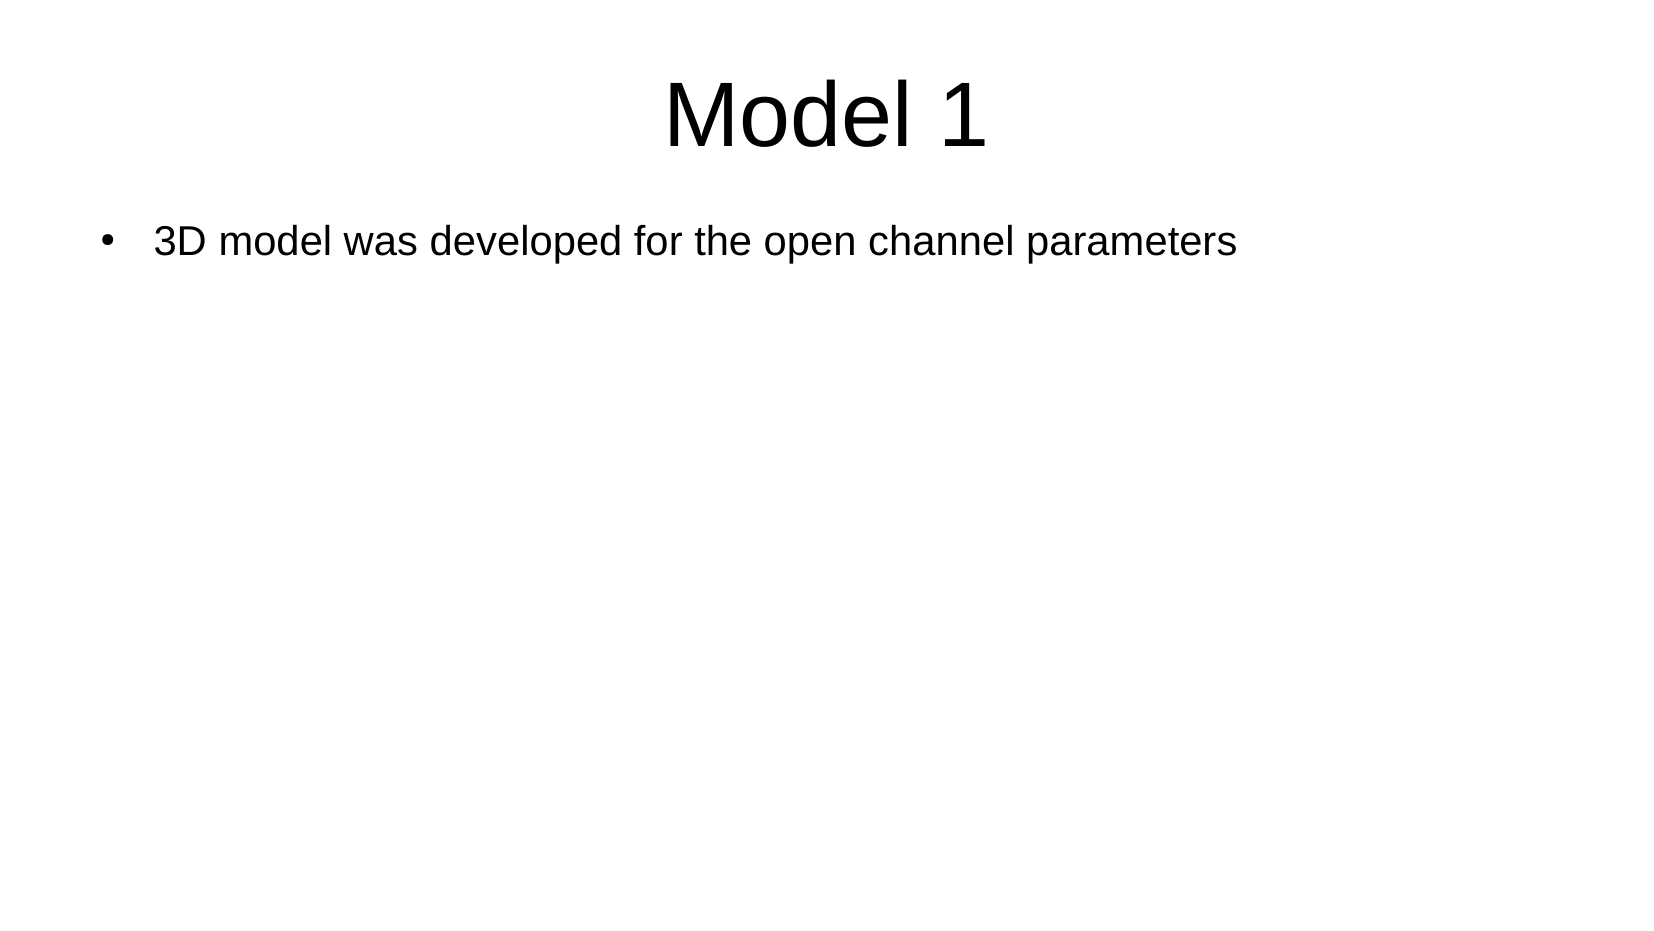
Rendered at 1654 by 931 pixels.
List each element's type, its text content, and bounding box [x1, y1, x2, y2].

list 3D model was developed for the open channel parameters [82, 217, 1571, 758]
title Model 1 [82, 37, 1571, 193]
